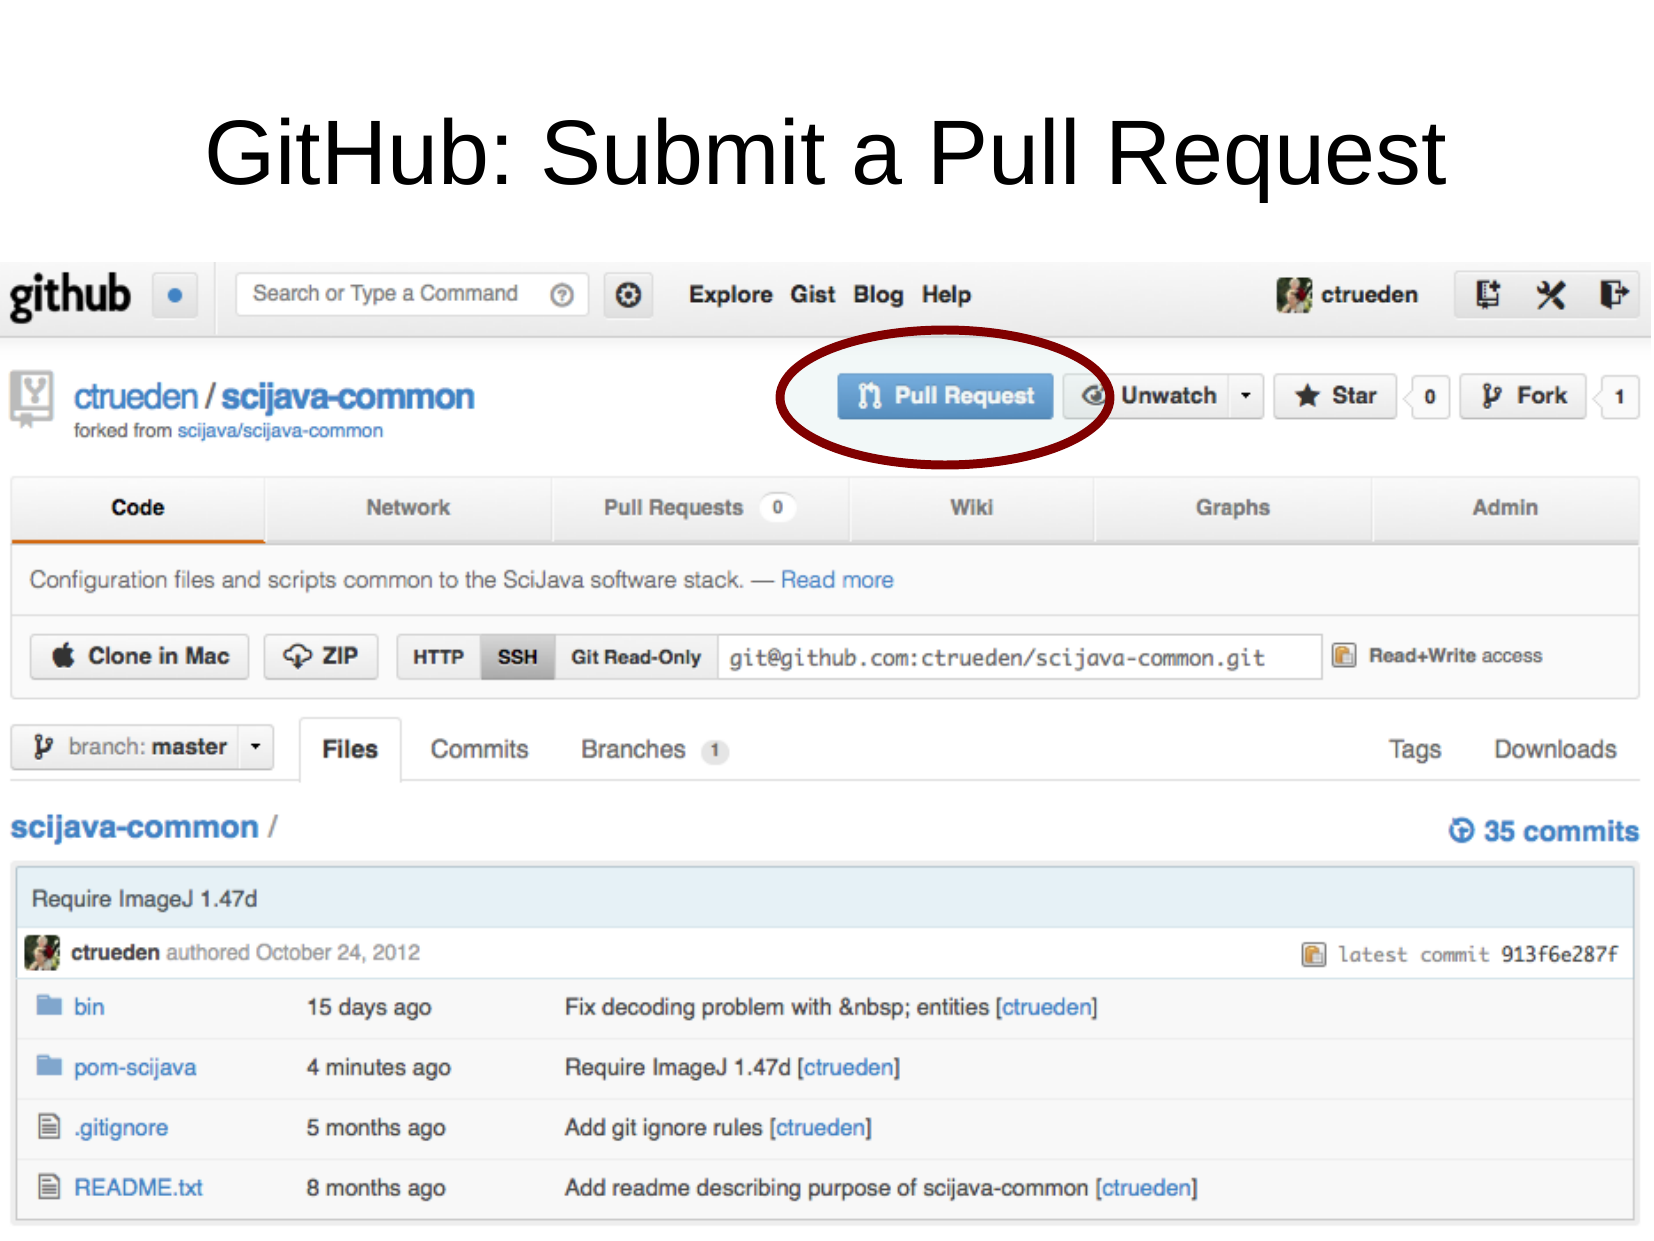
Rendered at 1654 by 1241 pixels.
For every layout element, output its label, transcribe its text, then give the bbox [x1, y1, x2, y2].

picture [0, 262, 1651, 1235]
title GitHub: Submit a Pull Request [82, 49, 1571, 257]
text_box [780, 330, 1111, 466]
